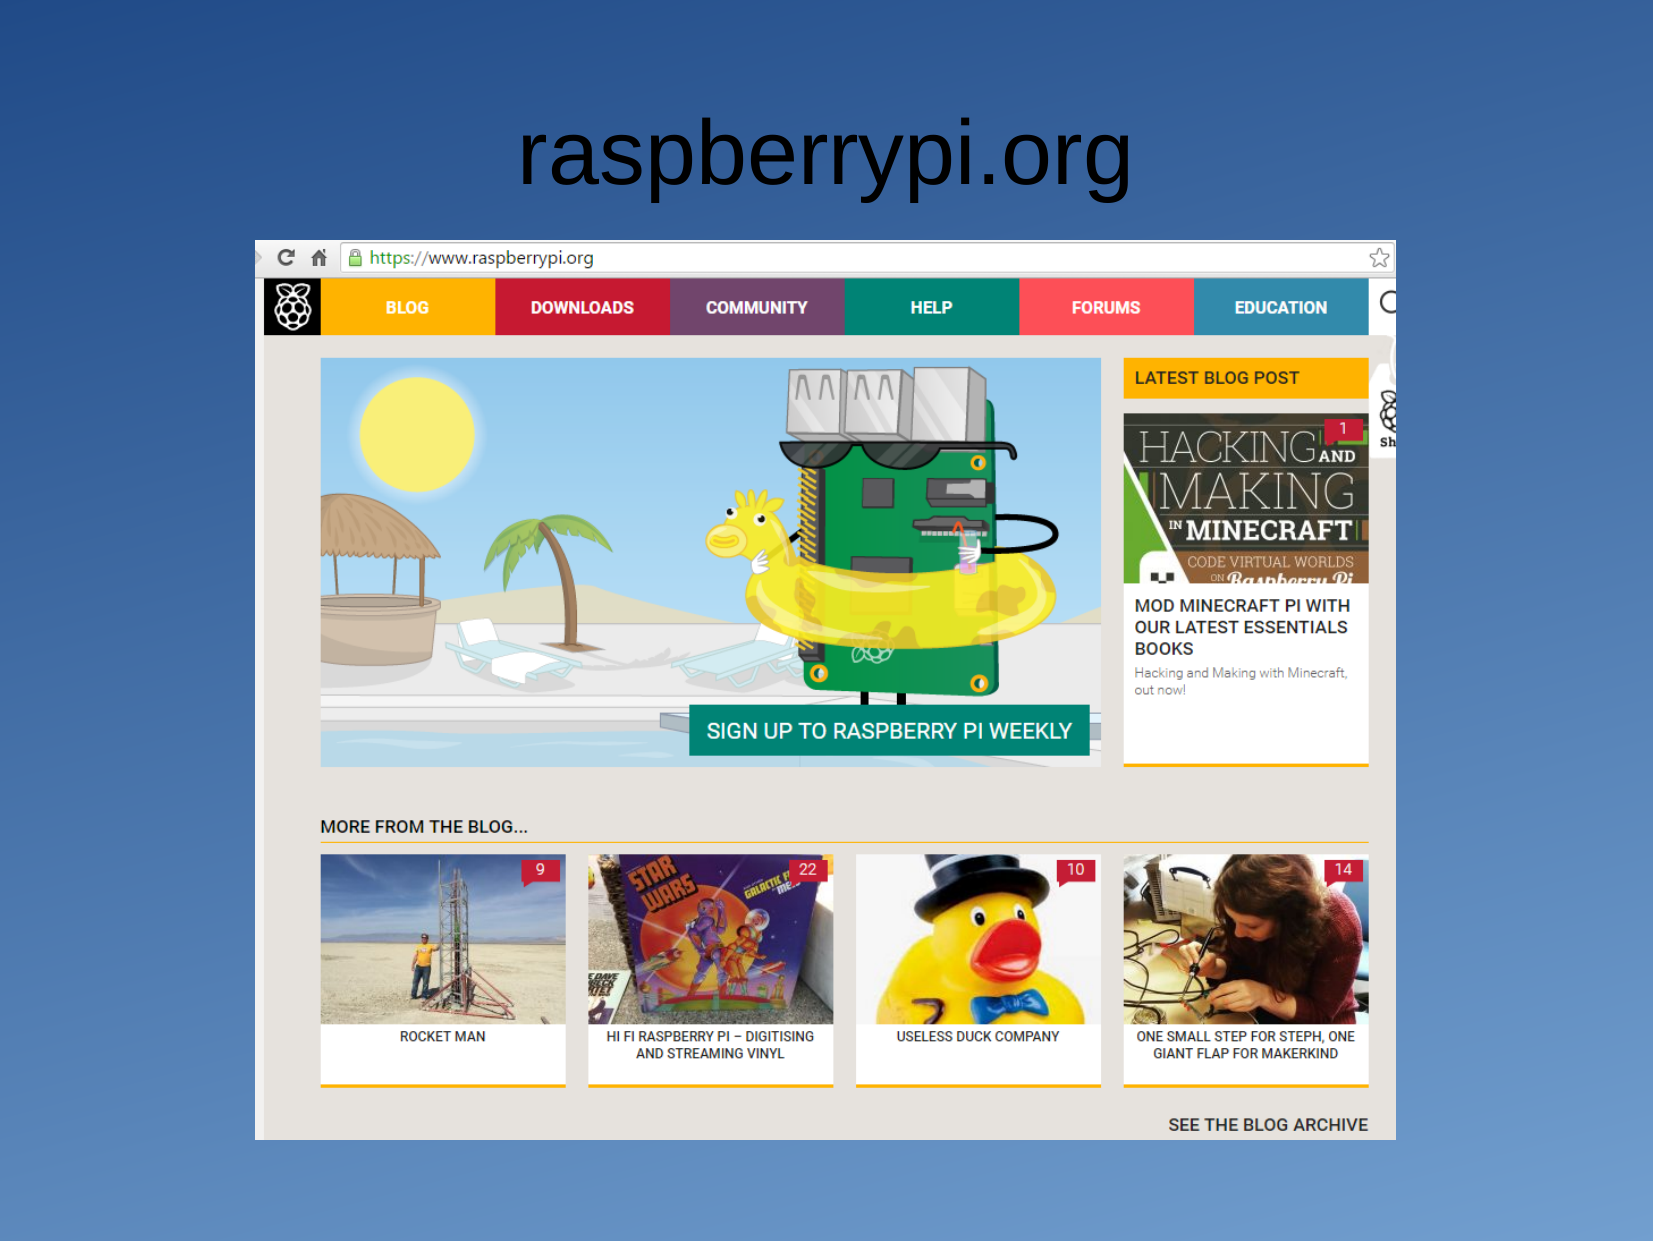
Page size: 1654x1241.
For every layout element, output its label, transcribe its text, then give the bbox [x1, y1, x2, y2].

title raspberrypi.org [82, 49, 1571, 257]
picture [255, 240, 1396, 1141]
